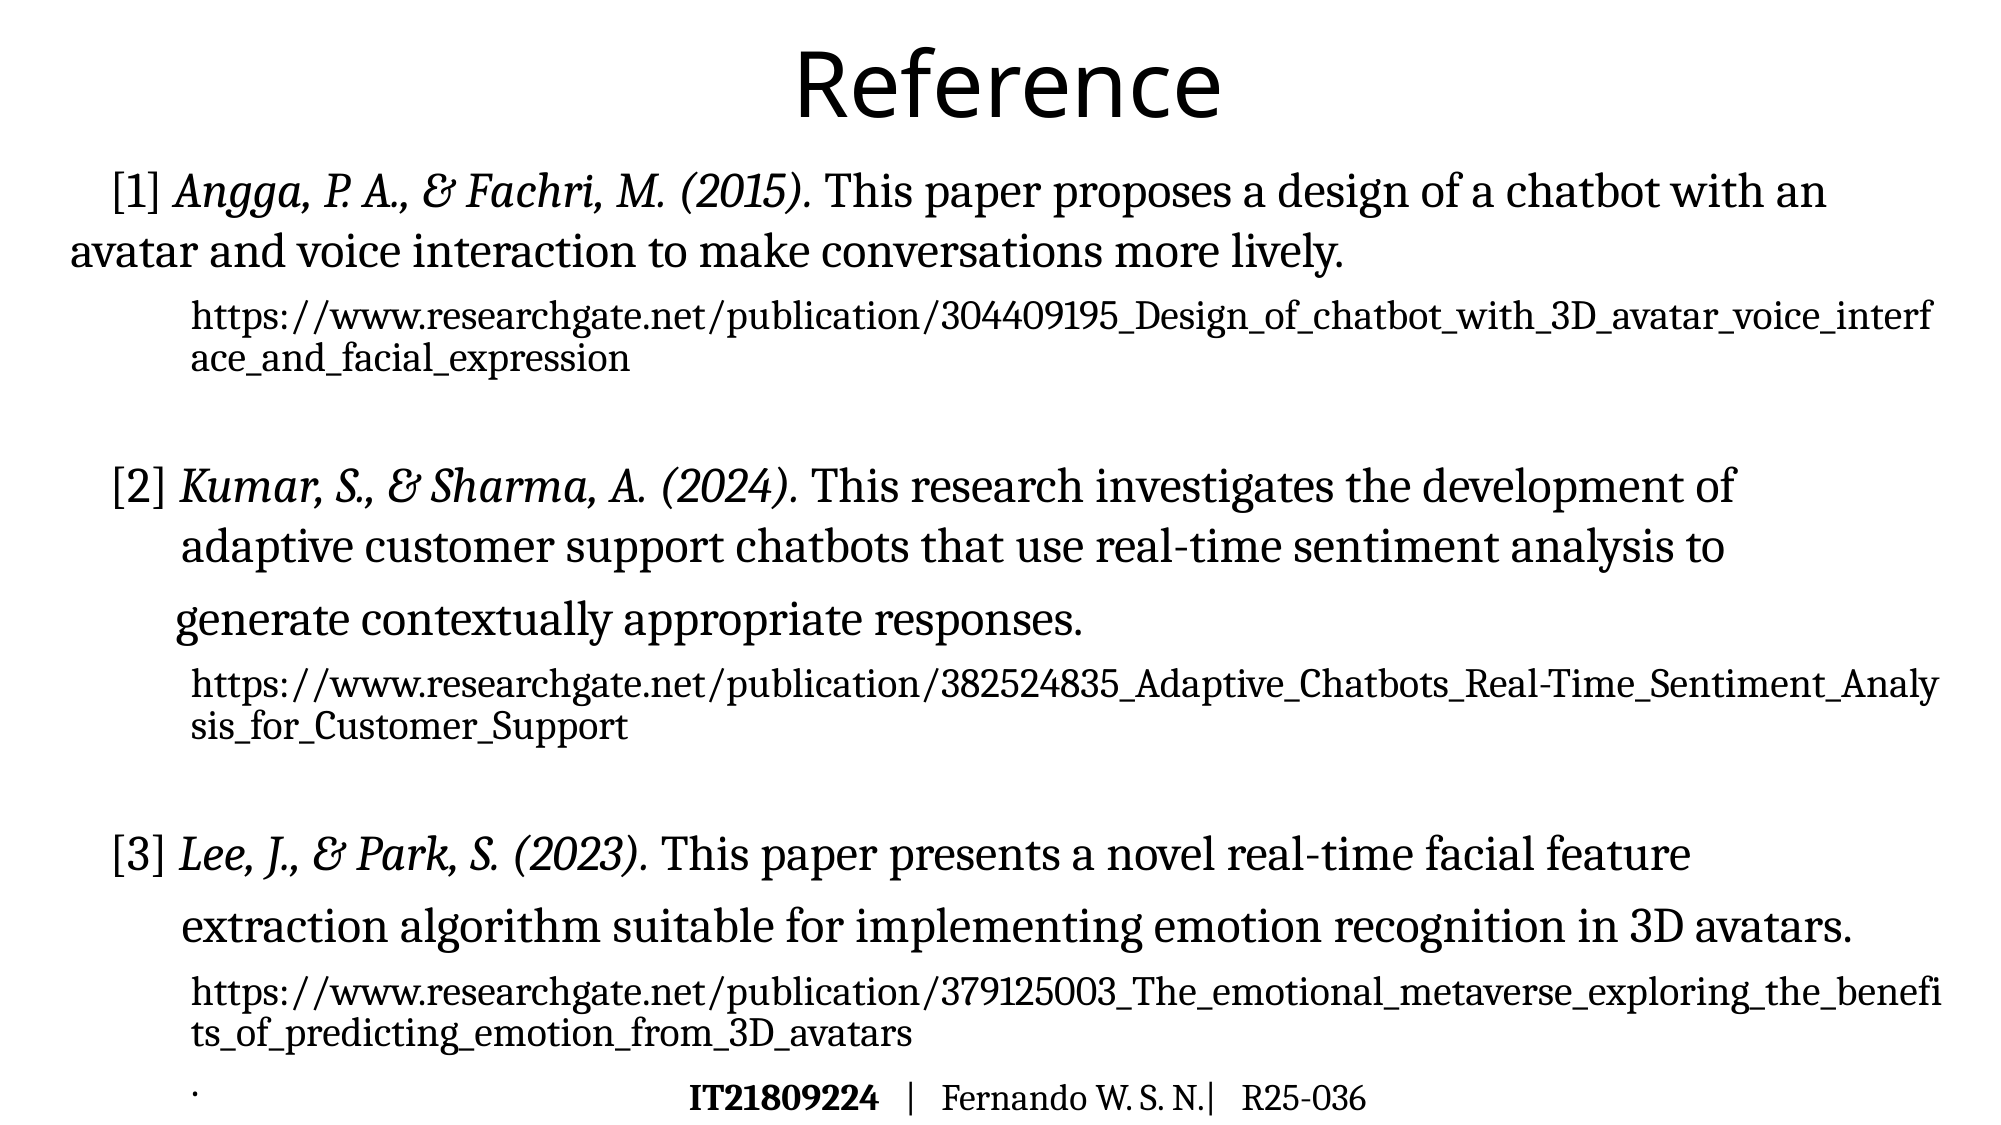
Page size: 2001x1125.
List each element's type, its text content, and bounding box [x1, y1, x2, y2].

title Reference [50, 12, 1967, 150]
text_box IT21809224 | Fernando W. S. N.| R25-036 [674, 1065, 1792, 1125]
list [1] Angga, P. A., & Fachri, M. (2015). This paper proposes a design of a chatbot with an avatar and voice interaction to make conversations more lively. https://www.researchgate.net/publication/304409195_Design_of_chatbot_with_3D_avatar_voice_interface_and_facial_expression [2] Kumar, S., & Sharma, A. (2024). This research investigates the development of adaptive customer support chatbots that use real-time sentiment analysis to generate contextually appropriate responses. https://www.researchgate.net/publication/382524835_Adaptive_Chatbots_Real-Time_Sentiment_Analysis_for_Customer_Support [3] Lee, J., & Park, S. (2023). This paper presents a novel real-time facial feature extraction algorithm suitable for implementing emotion recognition in 3D avatars. https://www.researchgate.net/publication/379125003_The_emotional_metaverse_exploring_the_benefits_of_predicting_emotion_from_3D_avatars. [44, 149, 1962, 1038]
